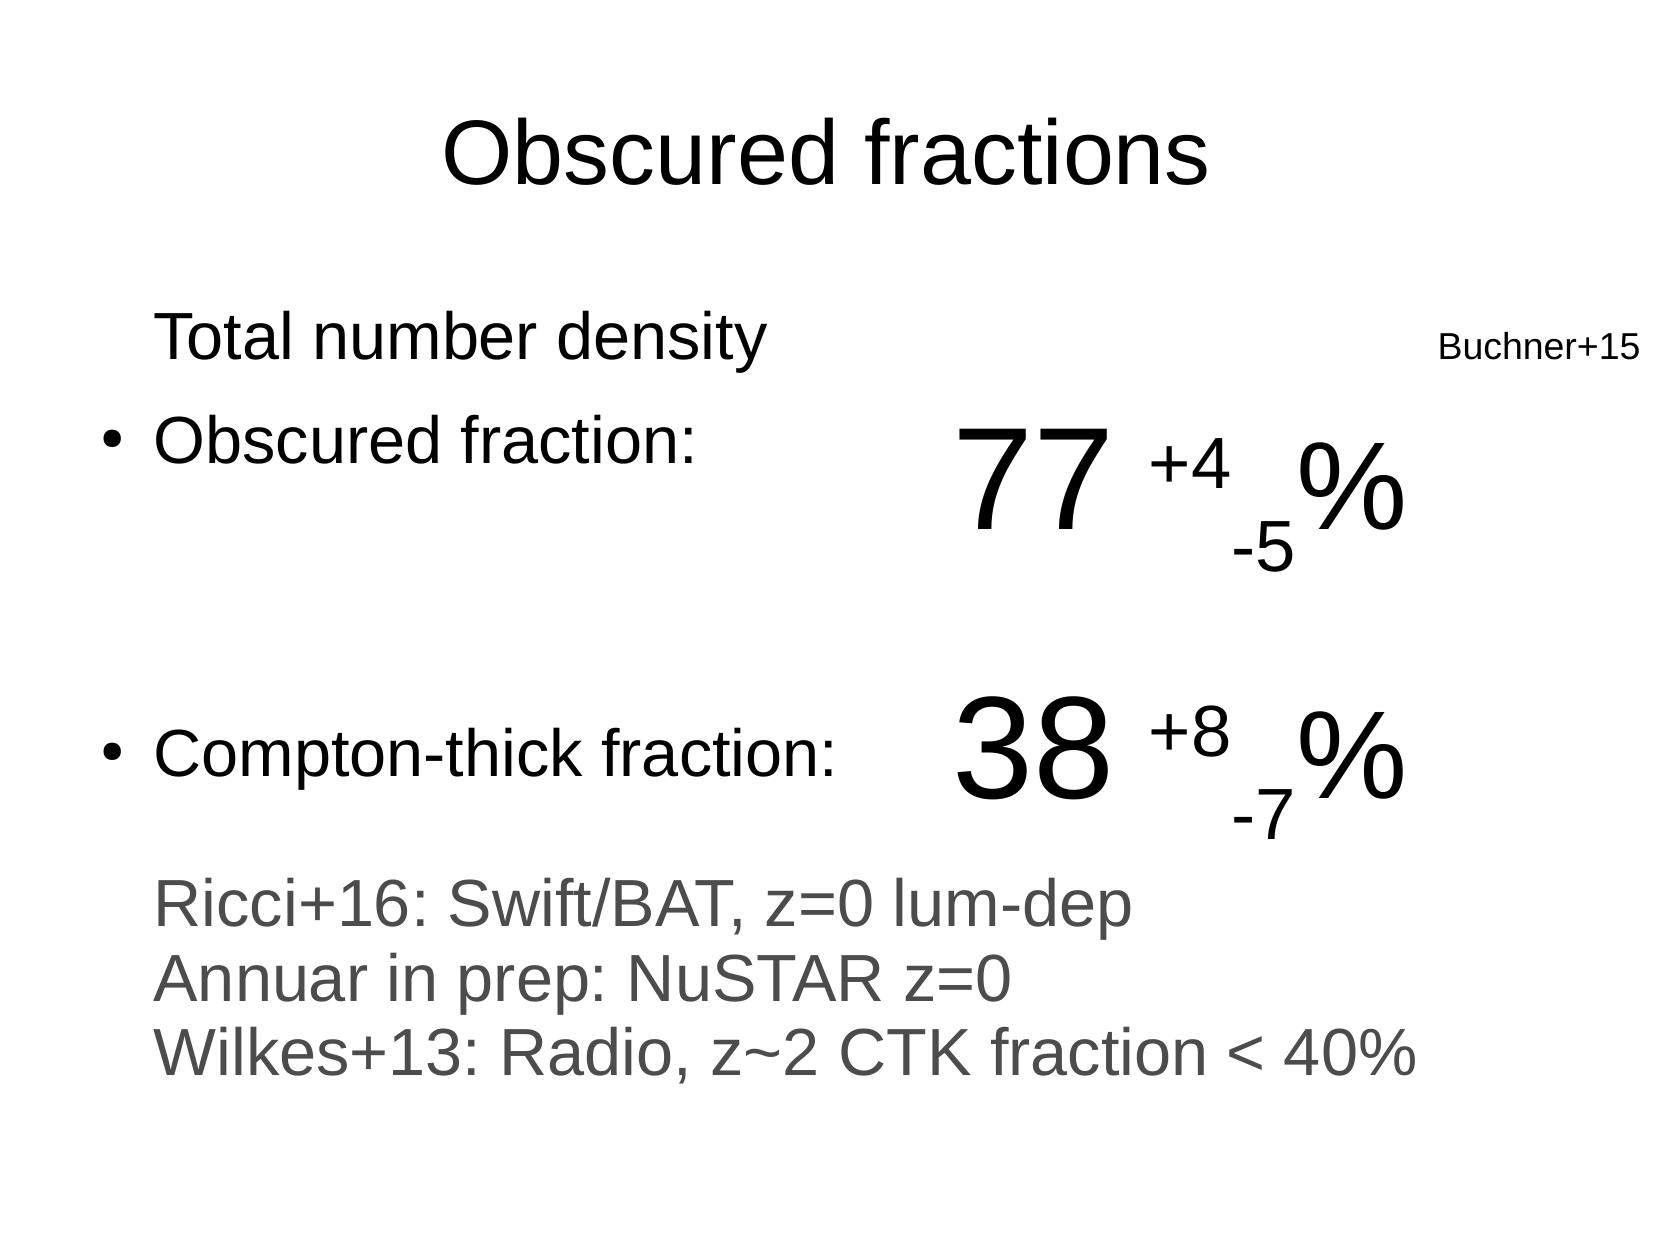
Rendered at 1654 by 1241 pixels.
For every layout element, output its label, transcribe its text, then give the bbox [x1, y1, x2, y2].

text_box 77 +4-5% [937, 390, 1523, 594]
text_box Buchner+15 [1387, 318, 1654, 376]
list Total number density Obscured fraction: Compton-thick fraction: Ricci+16: Swift/BAT, z=0 lum-dep Annuar in prep: NuSTAR z=0 Wilkes+13: Radio, z~2 CTK fraction < 40% [82, 299, 1571, 1216]
text_box 38 +8-7% [937, 658, 1523, 863]
title Obscured fractions [82, 49, 1571, 257]
